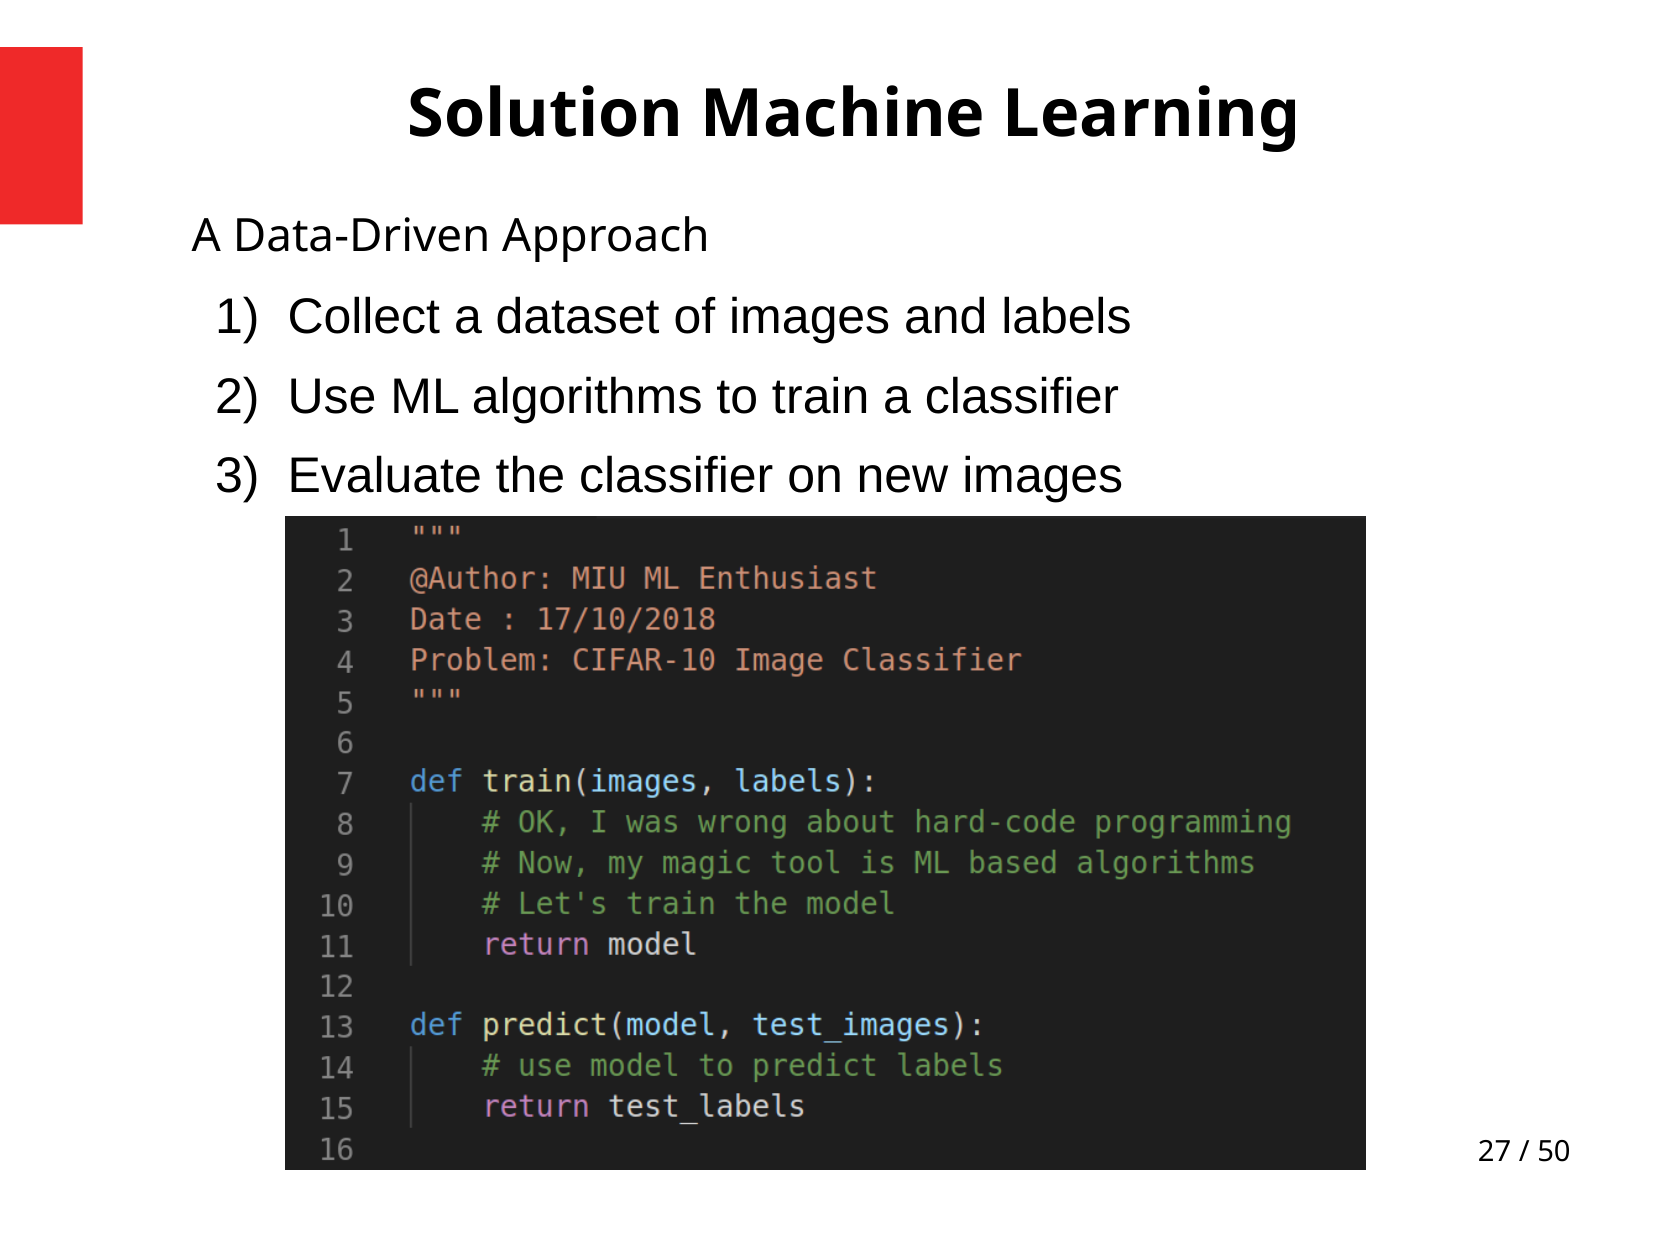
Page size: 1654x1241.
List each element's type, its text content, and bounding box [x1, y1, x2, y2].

picture [285, 516, 1366, 1171]
title Solution Machine Learning [403, 60, 1306, 161]
text_box A Data-Driven Approach Collect a dataset of images and labels Use ML algorithms to train a classifier Evaluate the classifier on new images [165, 195, 1479, 525]
